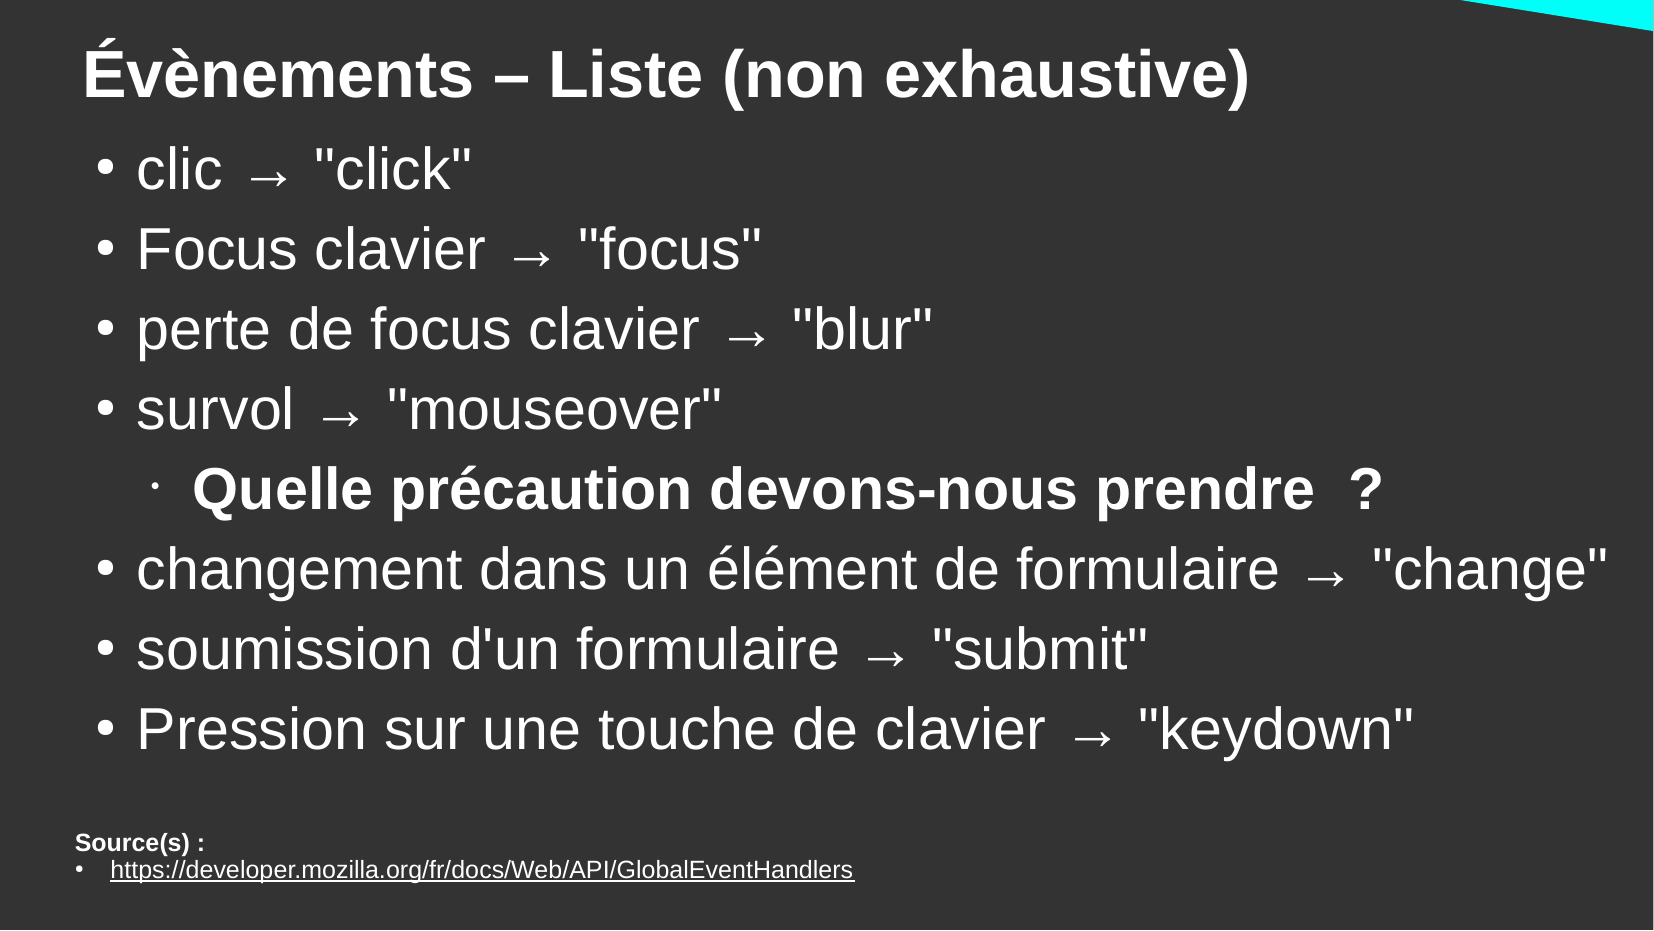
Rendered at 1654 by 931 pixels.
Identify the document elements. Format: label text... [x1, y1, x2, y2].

list clic → "click" Focus clavier → "focus" perte de focus clavier → "blur" survol → "mouseover" Quelle précaution devons-nous prendre ? changement dans un élément de formulaire → "change" soumission d'un formulaire → "submit" Pression sur une touche de clavier → "keydown" [80, 135, 1620, 804]
text_box [1460, 0, 1654, 32]
text_box Source(s) : https://developer.mozilla.org/fr/docs/Web/API/GlobalEventHandlers [60, 820, 1583, 920]
title Évènements – Liste (non exhaustive) [82, 37, 1571, 114]
